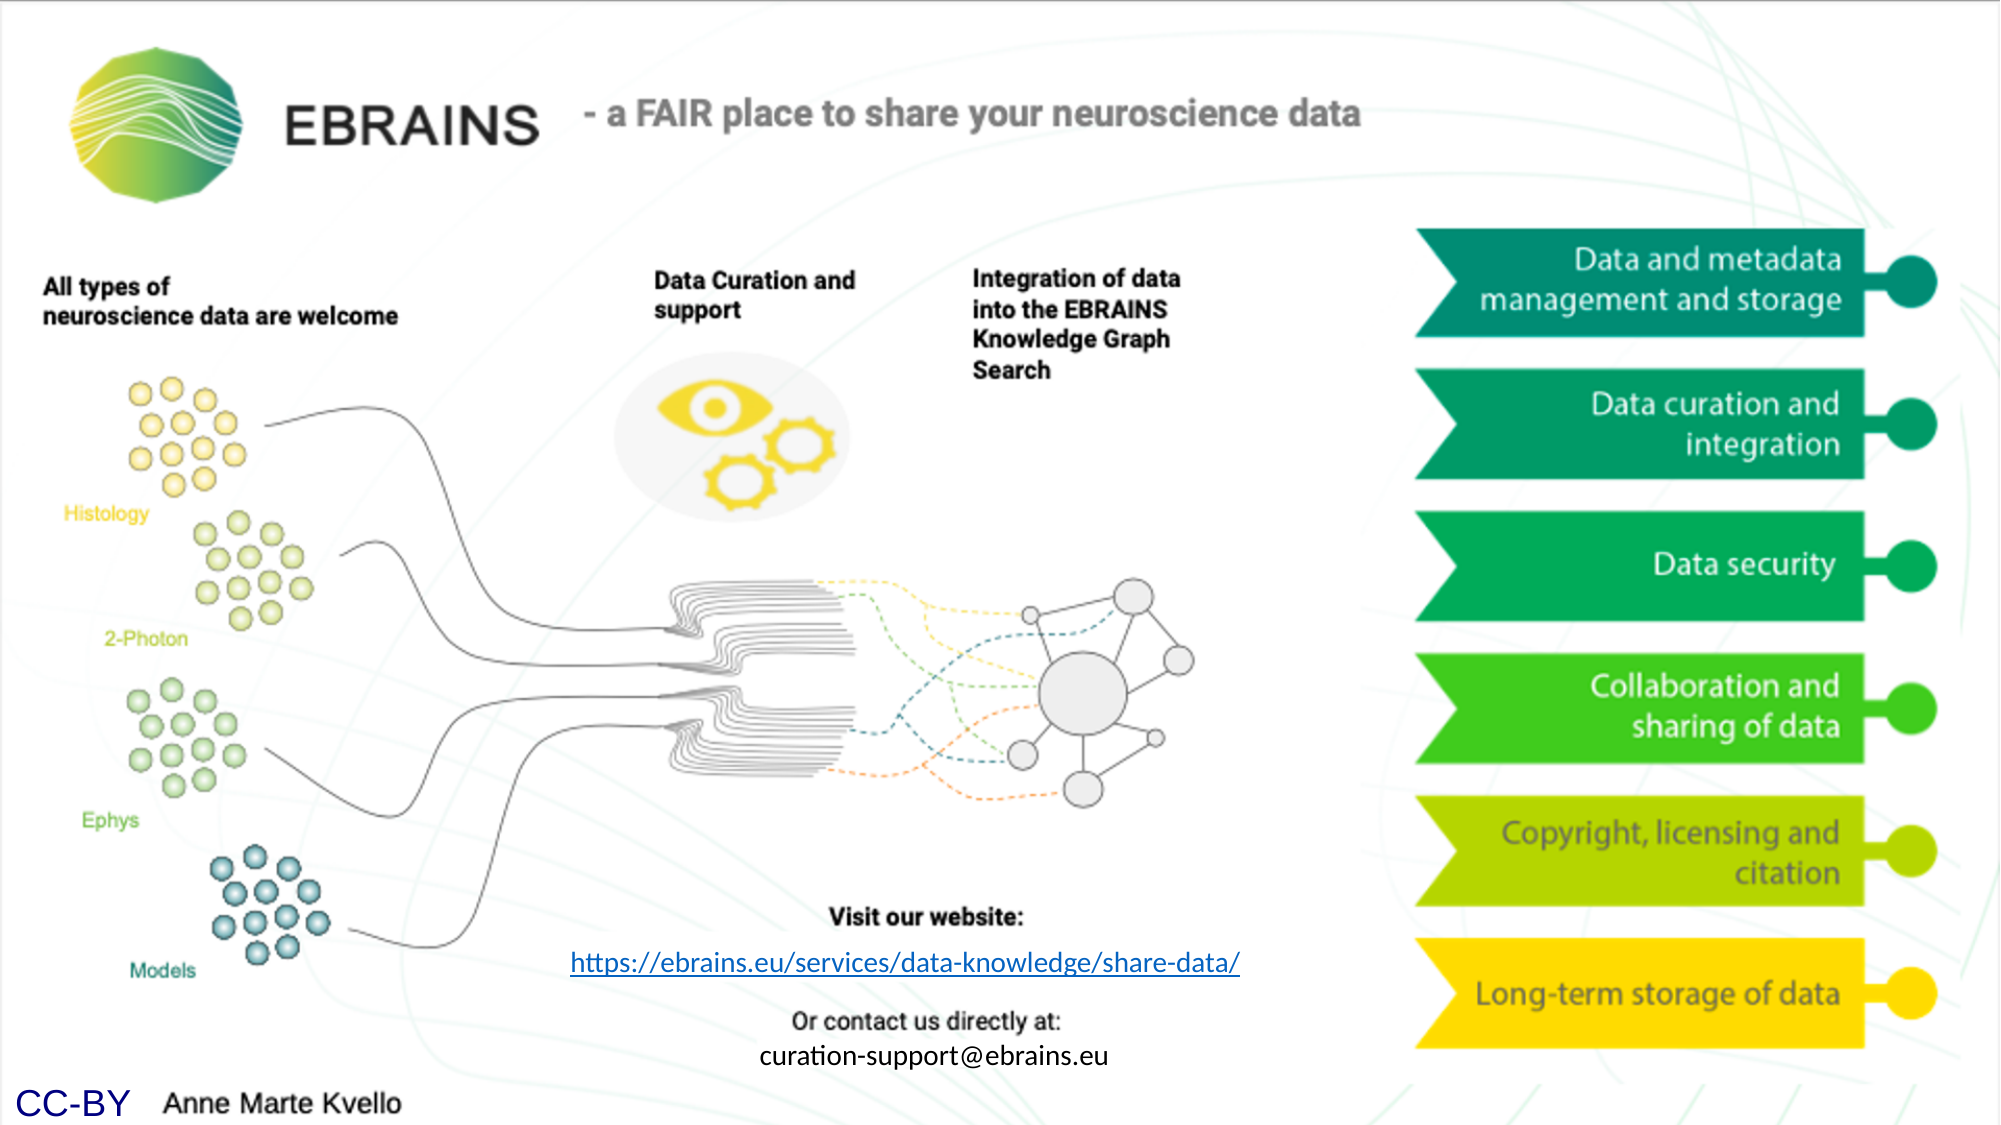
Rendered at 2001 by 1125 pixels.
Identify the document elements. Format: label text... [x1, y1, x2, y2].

picture [0, 0, 2000, 1125]
text_box CC-BY 4.0 [0, 1071, 161, 1125]
text_box https://ebrains.eu/services/data-knowledge/share-data/ [555, 936, 1265, 987]
text_box curation-support@ebrains.eu [744, 1028, 1129, 1079]
